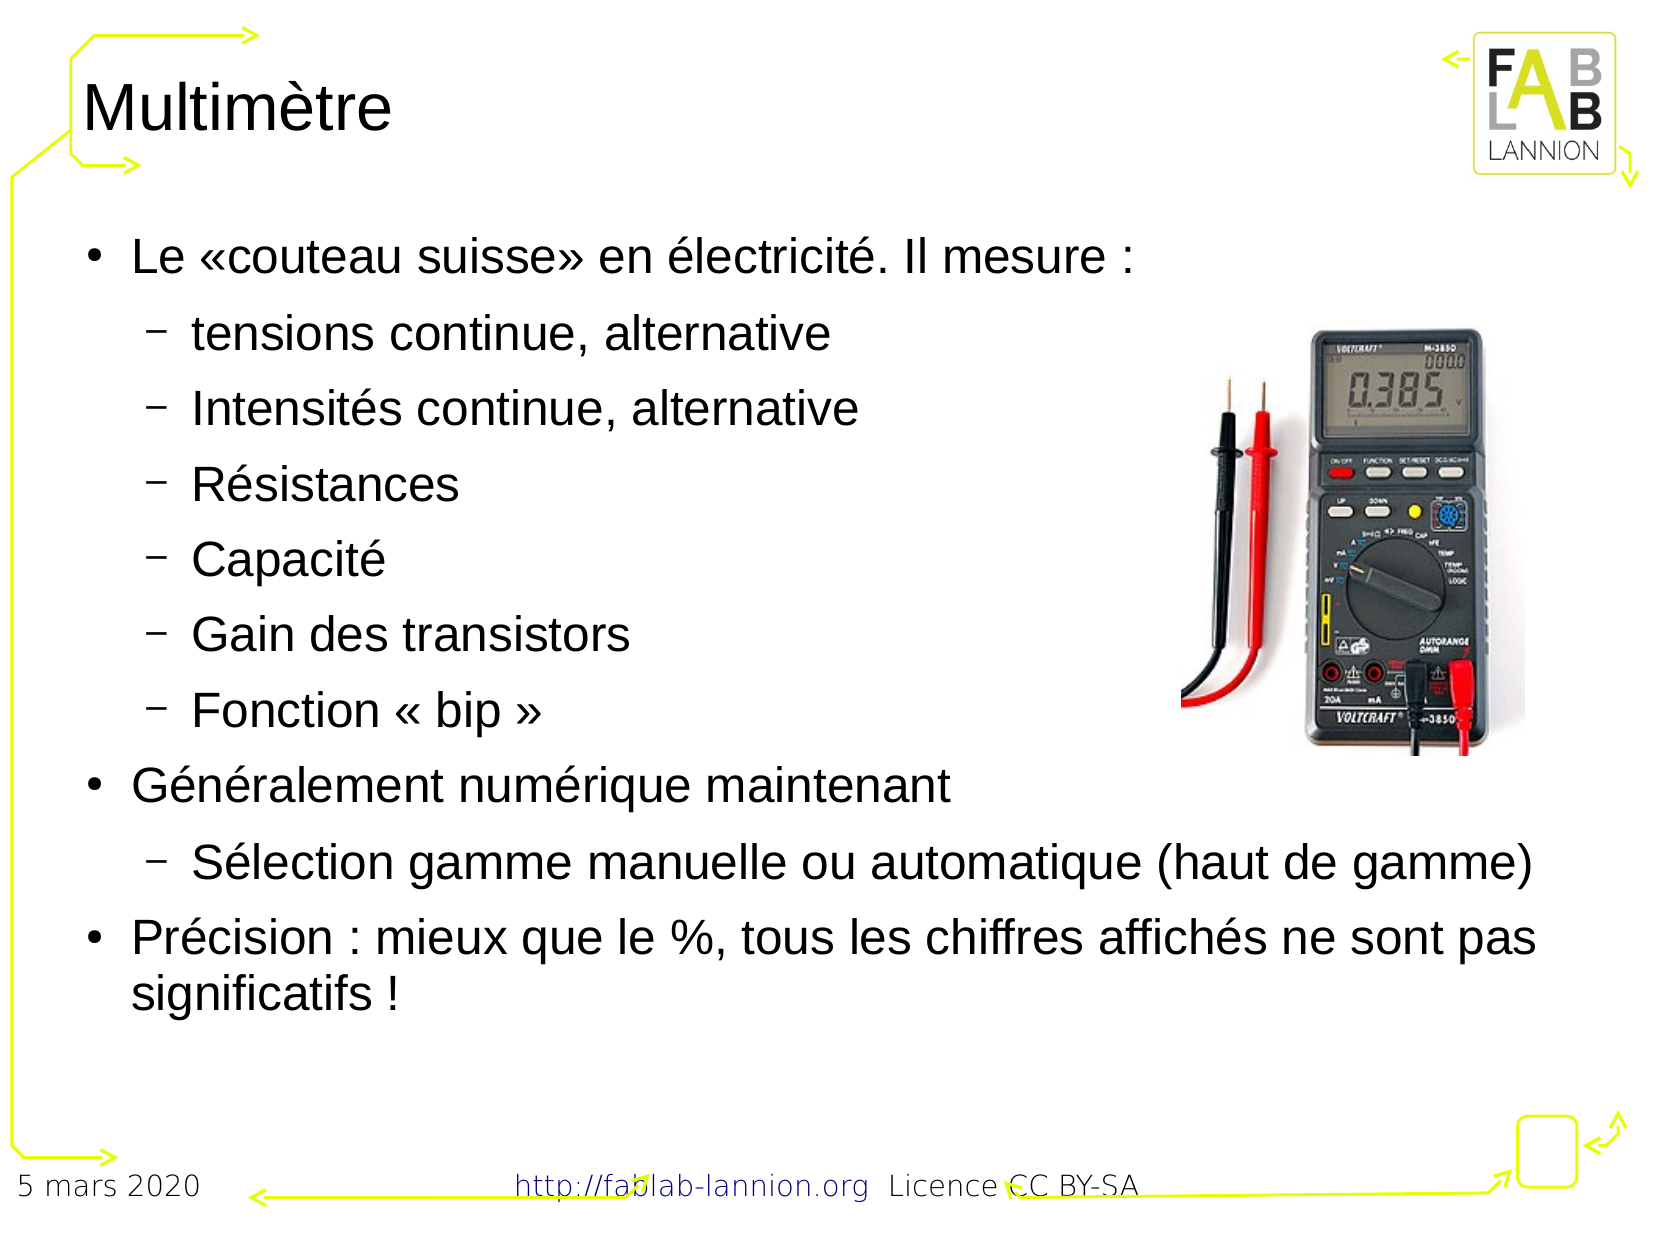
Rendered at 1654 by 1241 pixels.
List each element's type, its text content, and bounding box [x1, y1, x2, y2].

picture [1181, 324, 1525, 756]
title Multimètre [82, 49, 1441, 166]
picture [1470, 29, 1619, 178]
list Le «couteau suisse» en électricité. Il mesure : tensions continue, alternative Intensités continue, alternative Résistances Capacité Gain des transistors Fonction « bip » Généralement numérique maintenant Sélection gamme manuelle ou automatique (haut de gamme) Précision : mieux que le %, tous les chiffres affichés ne sont pas significatifs ! [70, 228, 1560, 1063]
